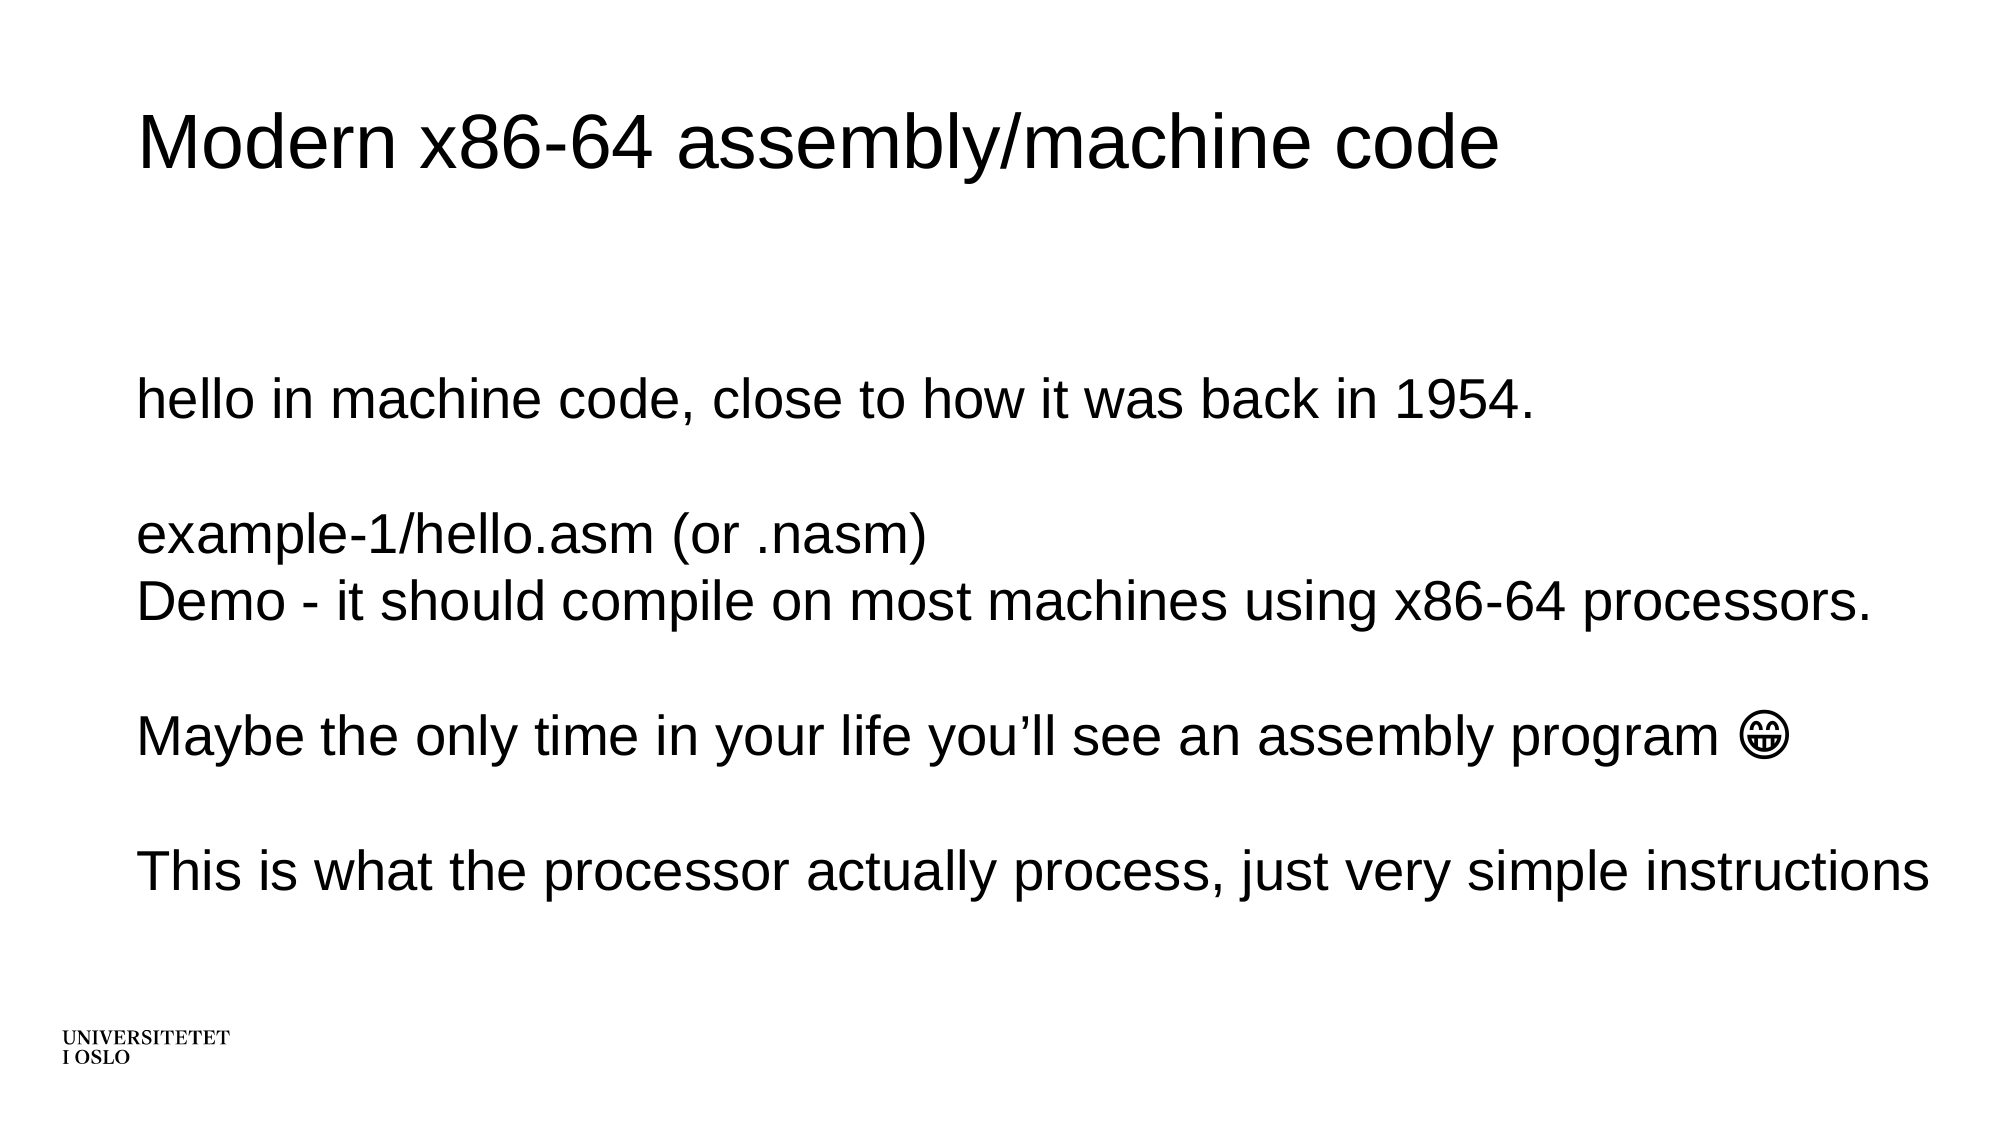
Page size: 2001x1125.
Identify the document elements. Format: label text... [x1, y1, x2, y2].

title Modern x86-64 assembly/machine code [137, 91, 1863, 251]
picture [62, 1030, 230, 1064]
list hello in machine code, close to how it was back in 1954. example-1/hello.asm (or .nasm) Demo - it should compile on most machines using x86-64 processors. Maybe the only time in your life you’ll see an assembly program 😁 This is what the processor actually process, just very simple instructions [136, 362, 1962, 983]
